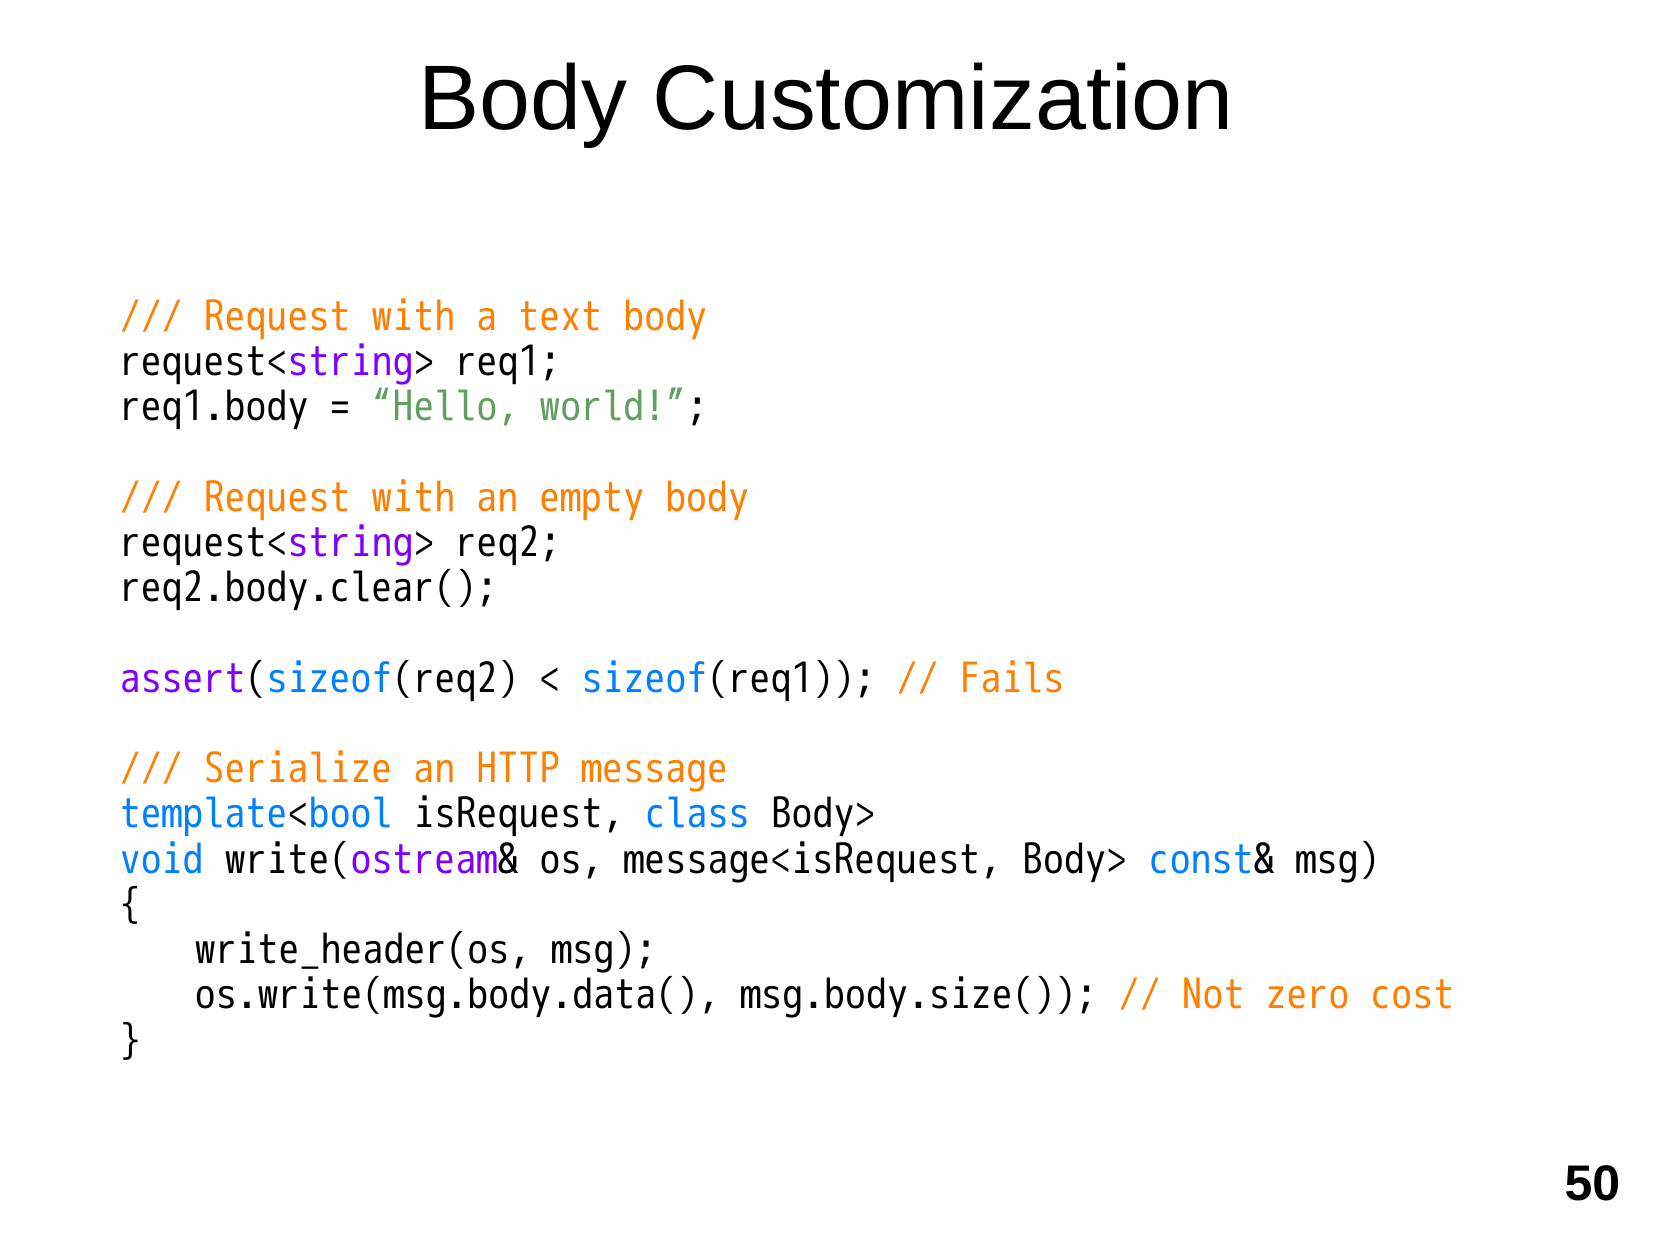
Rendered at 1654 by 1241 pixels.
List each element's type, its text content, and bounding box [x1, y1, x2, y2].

text_box /// Request with a text body request<string> req1; req1.body = “Hello, world!”; /// Request with an empty body request<string> req2; req2.body.clear(); assert(sizeof(req2) < sizeof(req1)); // Fails /// Serialize an HTTP message template<bool isRequest, class Body> void write(ostream& os, message<isRequest, Body> const& msg) { write_header(os, msg); os.write(msg.body.data(), msg.body.size()); // Not zero cost } [104, 287, 1575, 1096]
title Body Customization [82, 15, 1571, 181]
